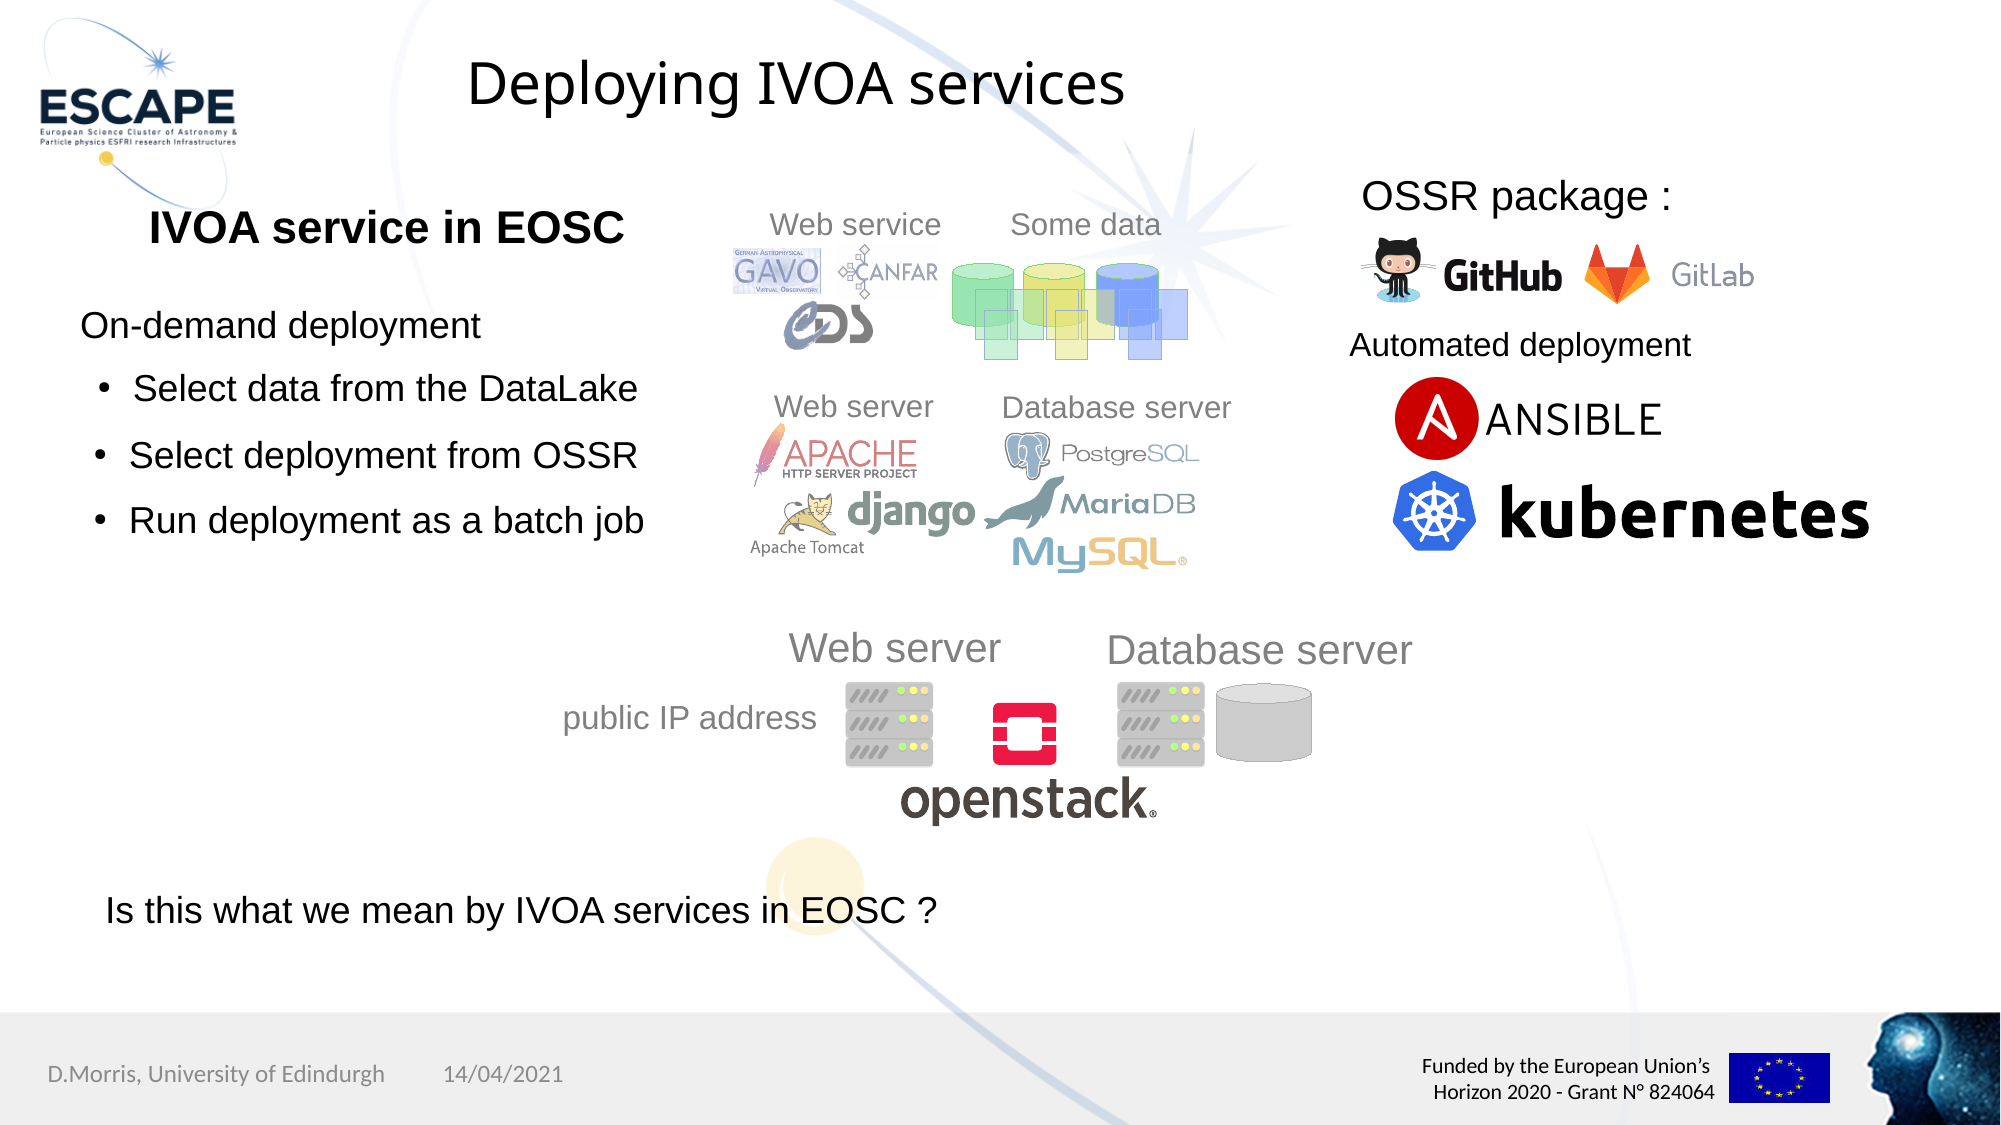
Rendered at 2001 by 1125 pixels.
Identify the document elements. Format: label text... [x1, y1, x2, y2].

picture [0, 0, 2001, 1125]
text_box Select deployment from OSSR [78, 427, 654, 485]
text_box On-demand deployment [65, 297, 497, 355]
text_box Automated deployment [1334, 318, 1720, 417]
slide_number 14/04/2021 [427, 1042, 684, 1103]
text_box [519, 153, 1430, 792]
text_box Run deployment as a batch job [78, 492, 660, 550]
text_box OSSR package : [1346, 165, 1808, 227]
text_box IVOA service in EOSC [134, 194, 641, 261]
title Deploying IVOA services [450, 11, 1647, 150]
footer D.Morris, University of Edindurgh [32, 1042, 414, 1103]
text_box Select data from the DataLake [82, 360, 654, 418]
text_box Is this what we mean by IVOA services in EOSC ? [90, 882, 954, 939]
